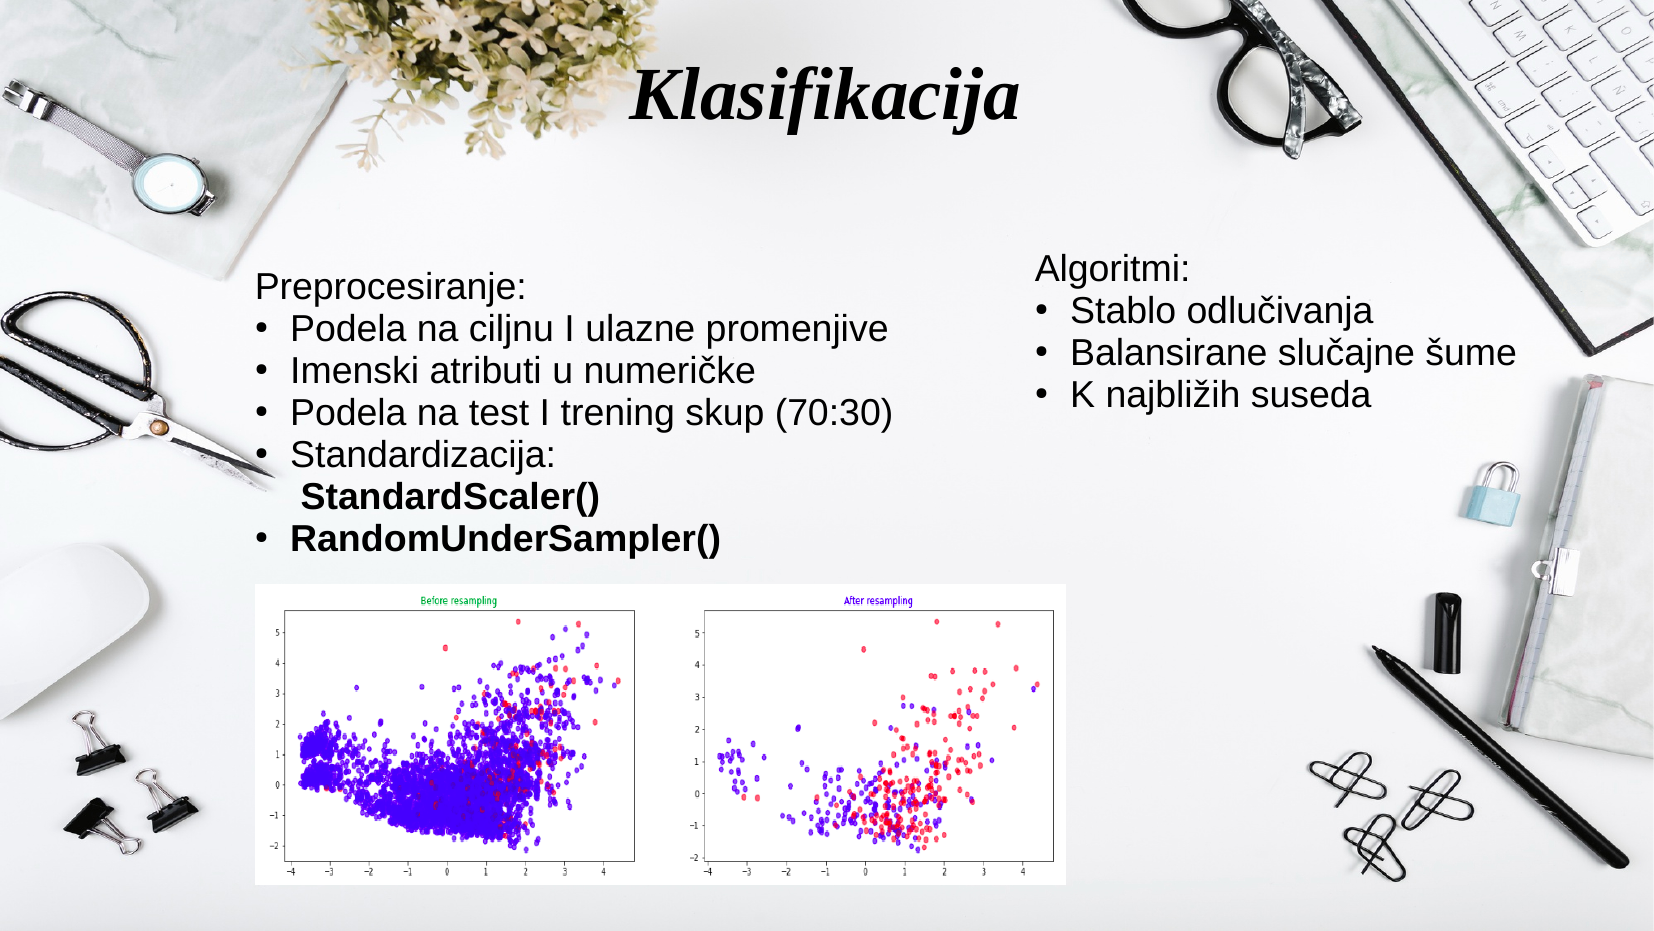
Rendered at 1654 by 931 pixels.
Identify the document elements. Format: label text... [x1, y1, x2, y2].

text_box Algoritmi: Stablo odlučivanja Balansirane slučajne šume K najbližih suseda [1020, 240, 1606, 423]
text_box Klasifikacija [615, 45, 1321, 143]
picture [0, 0, 1654, 931]
text_box Preprocesiranje: Podela na ciljnu I ulazne promenjive Imenski atributi u numeričke Podela na test I trening skup (70:30) Standardizacija: StandardScaler() RandomUnderSampler() [240, 258, 931, 567]
